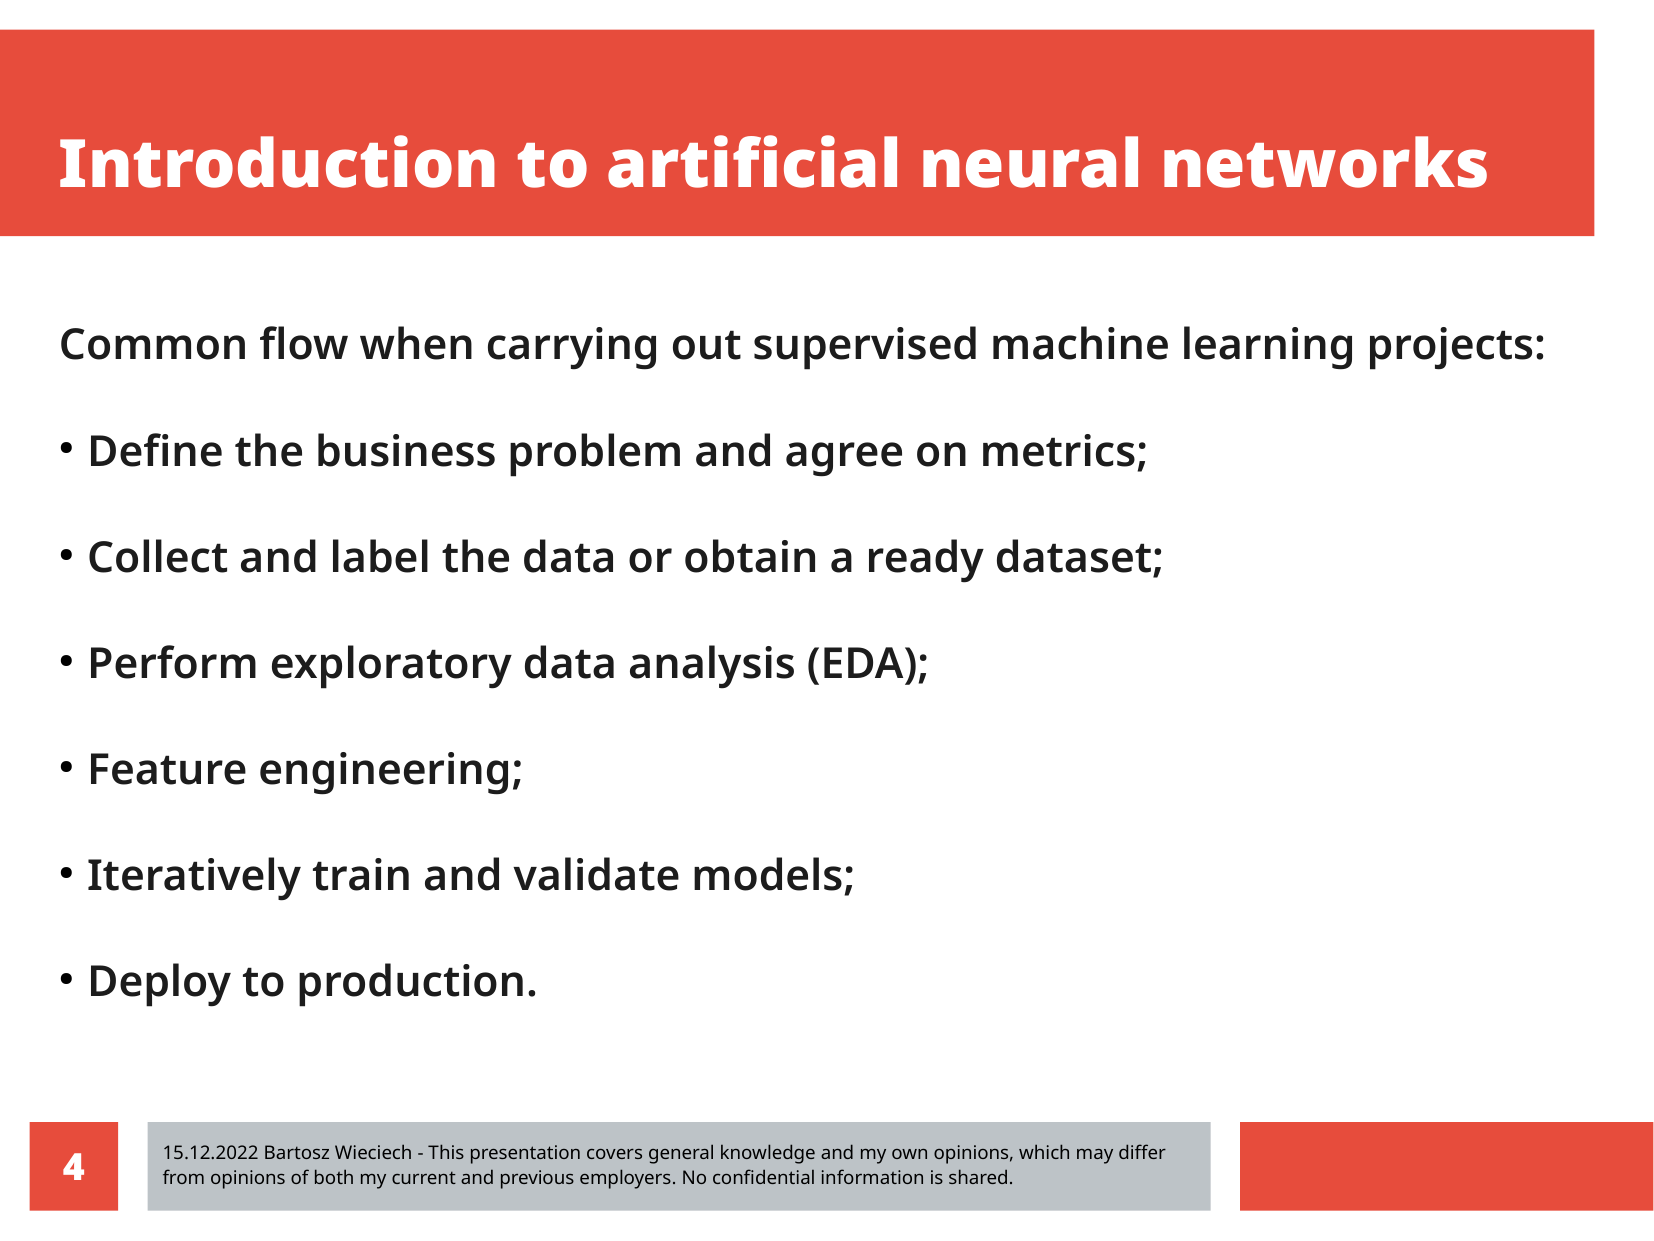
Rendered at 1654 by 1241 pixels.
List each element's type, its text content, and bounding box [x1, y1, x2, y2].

list Common flow when carrying out supervised machine learning projects: Define the business problem and agree on metrics; Collect and label the data or obtain a ready dataset; Perform exploratory data analysis (EDA); Feature engineering; Iteratively train and validate models; Deploy to production. [59, 285, 1565, 1053]
title Introduction to artificial neural networks [59, 59, 1595, 207]
